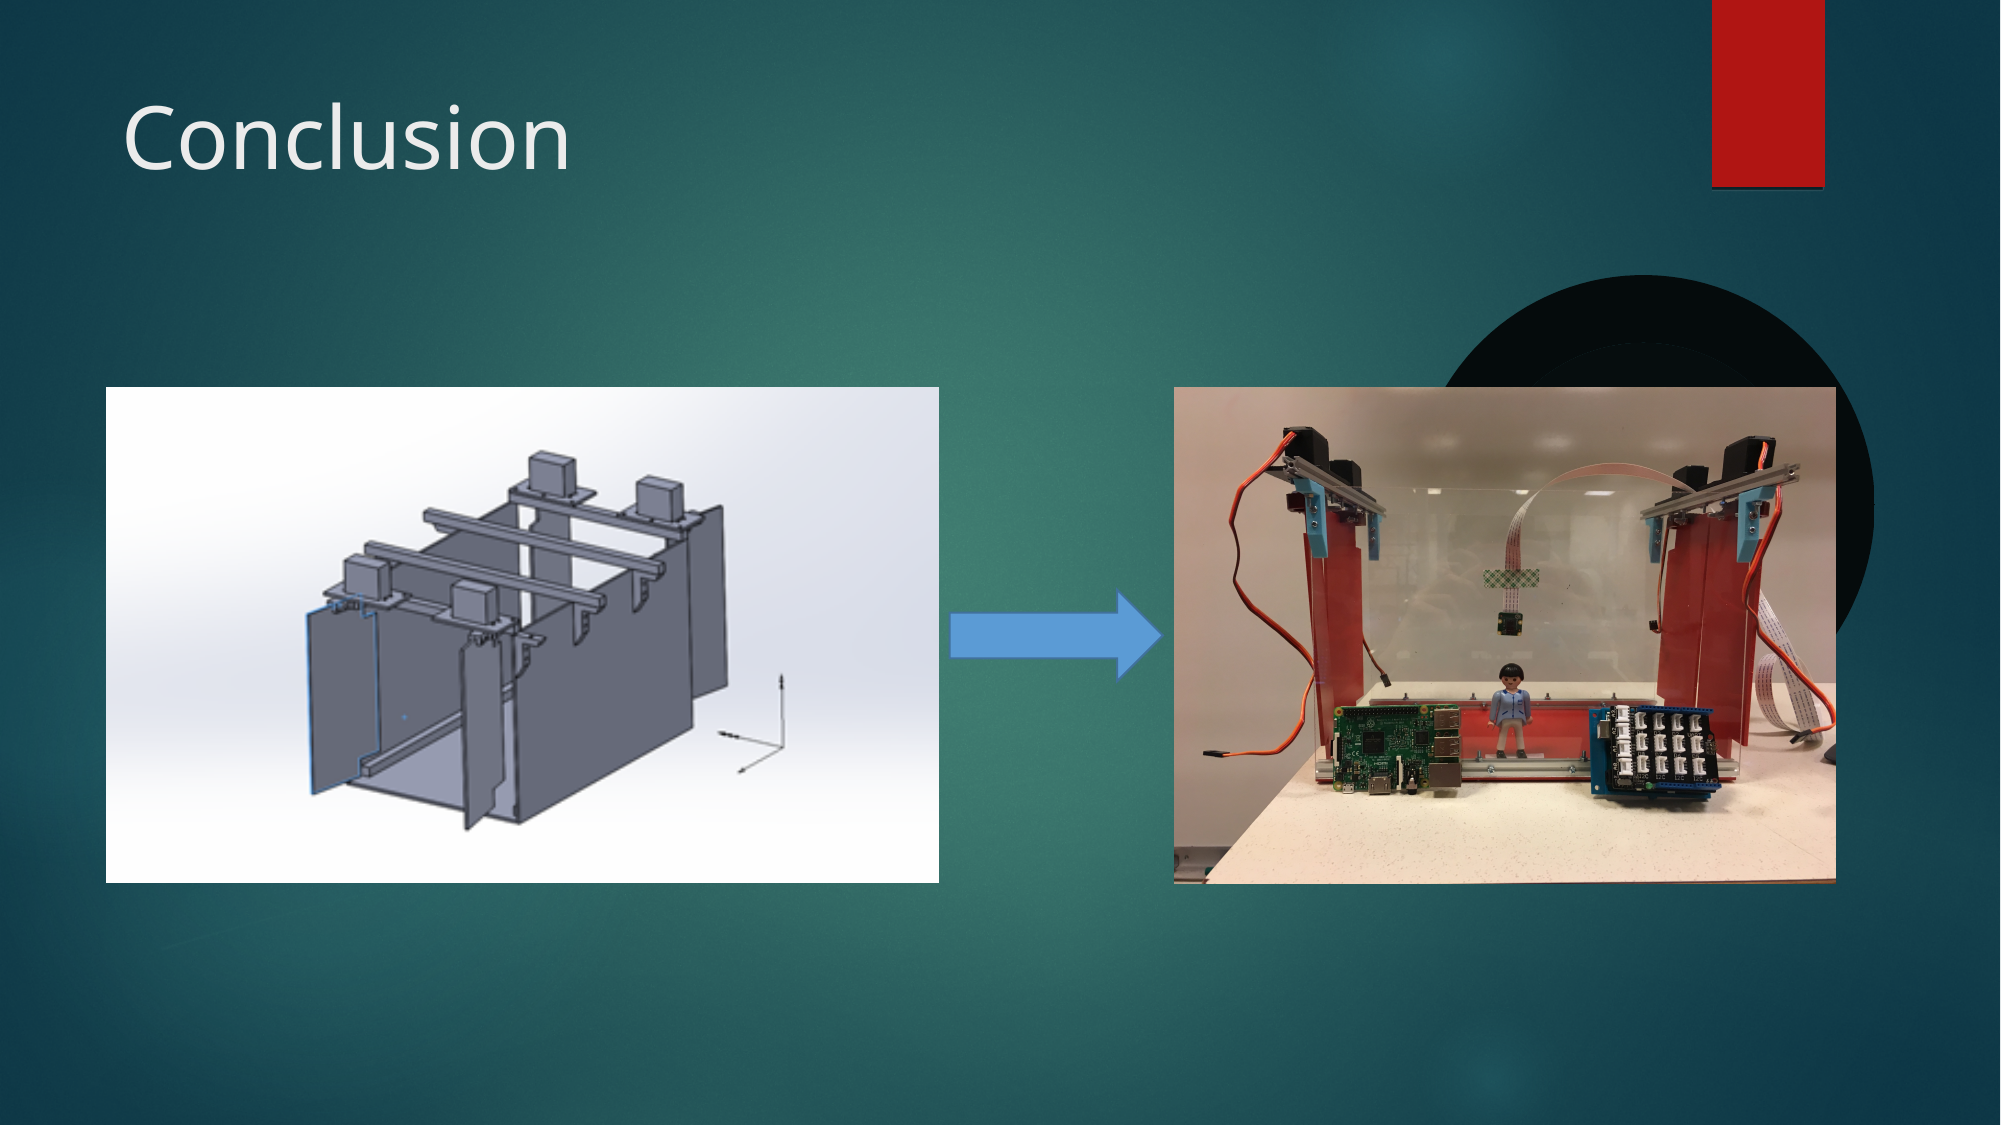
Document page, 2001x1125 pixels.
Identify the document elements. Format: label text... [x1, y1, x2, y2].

picture [106, 387, 939, 883]
text_box [949, 589, 1163, 682]
picture [1174, 387, 1836, 884]
title Conclusion [106, 74, 1649, 305]
